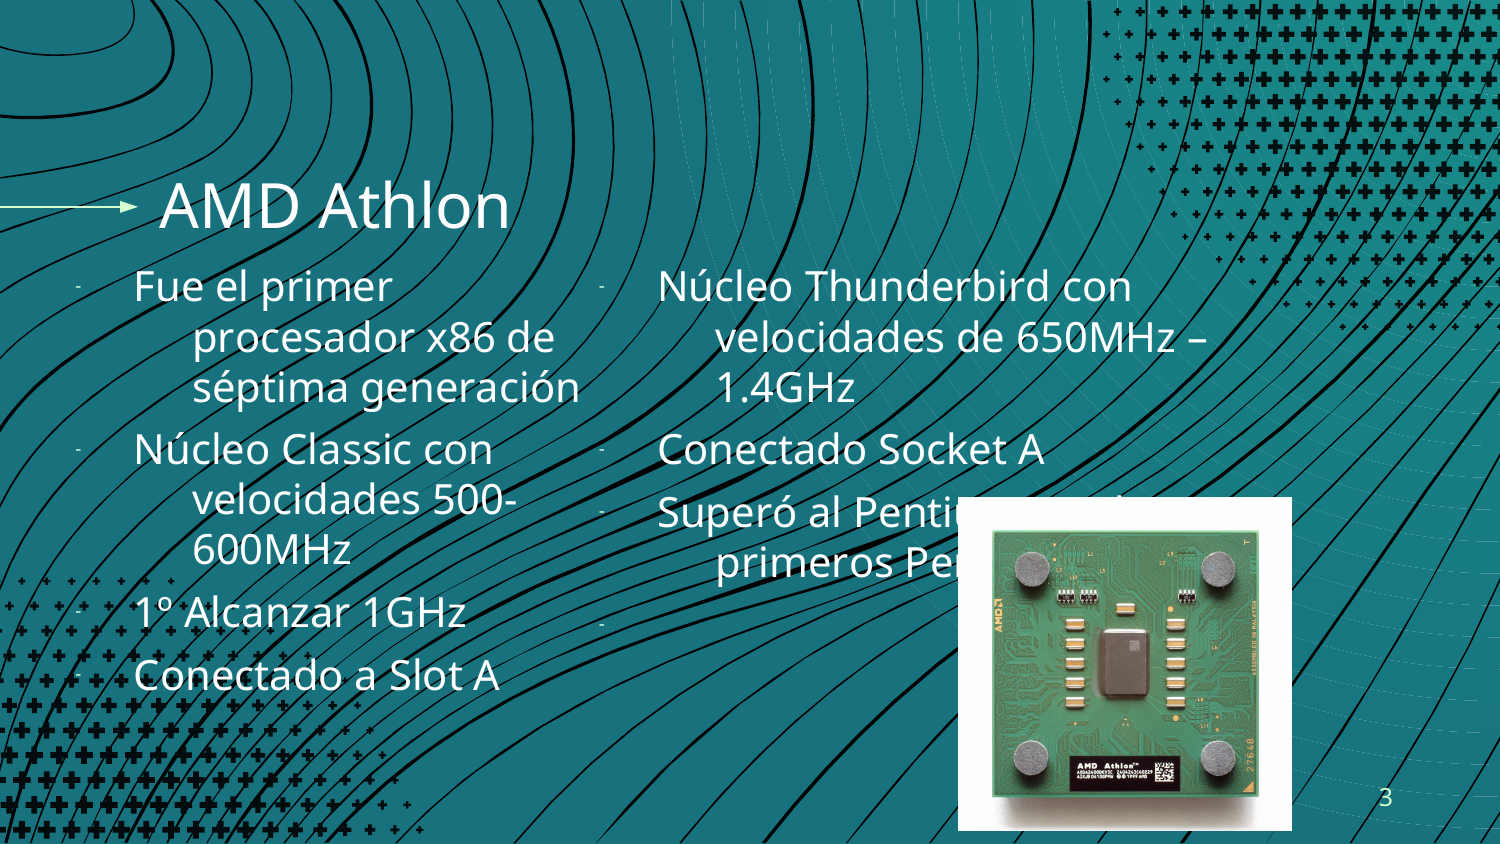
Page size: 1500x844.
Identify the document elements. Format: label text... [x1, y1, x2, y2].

picture [958, 497, 1292, 831]
list Fue el primer procesador x86 de séptima generación Núcleo Classic con velocidades 500-600MHz 1º Alcanzar 1GHz Conectado a Slot A [42, 260, 565, 704]
text_box ‹Nº› [1378, 766, 1469, 832]
title AMD Athlon [159, 174, 1341, 240]
list Núcleo Thunderbird con velocidades de 650MHz – 1.4GHz Conectado Socket A Superó al Pentium III y los primeros Pentium IV [565, 260, 1254, 704]
